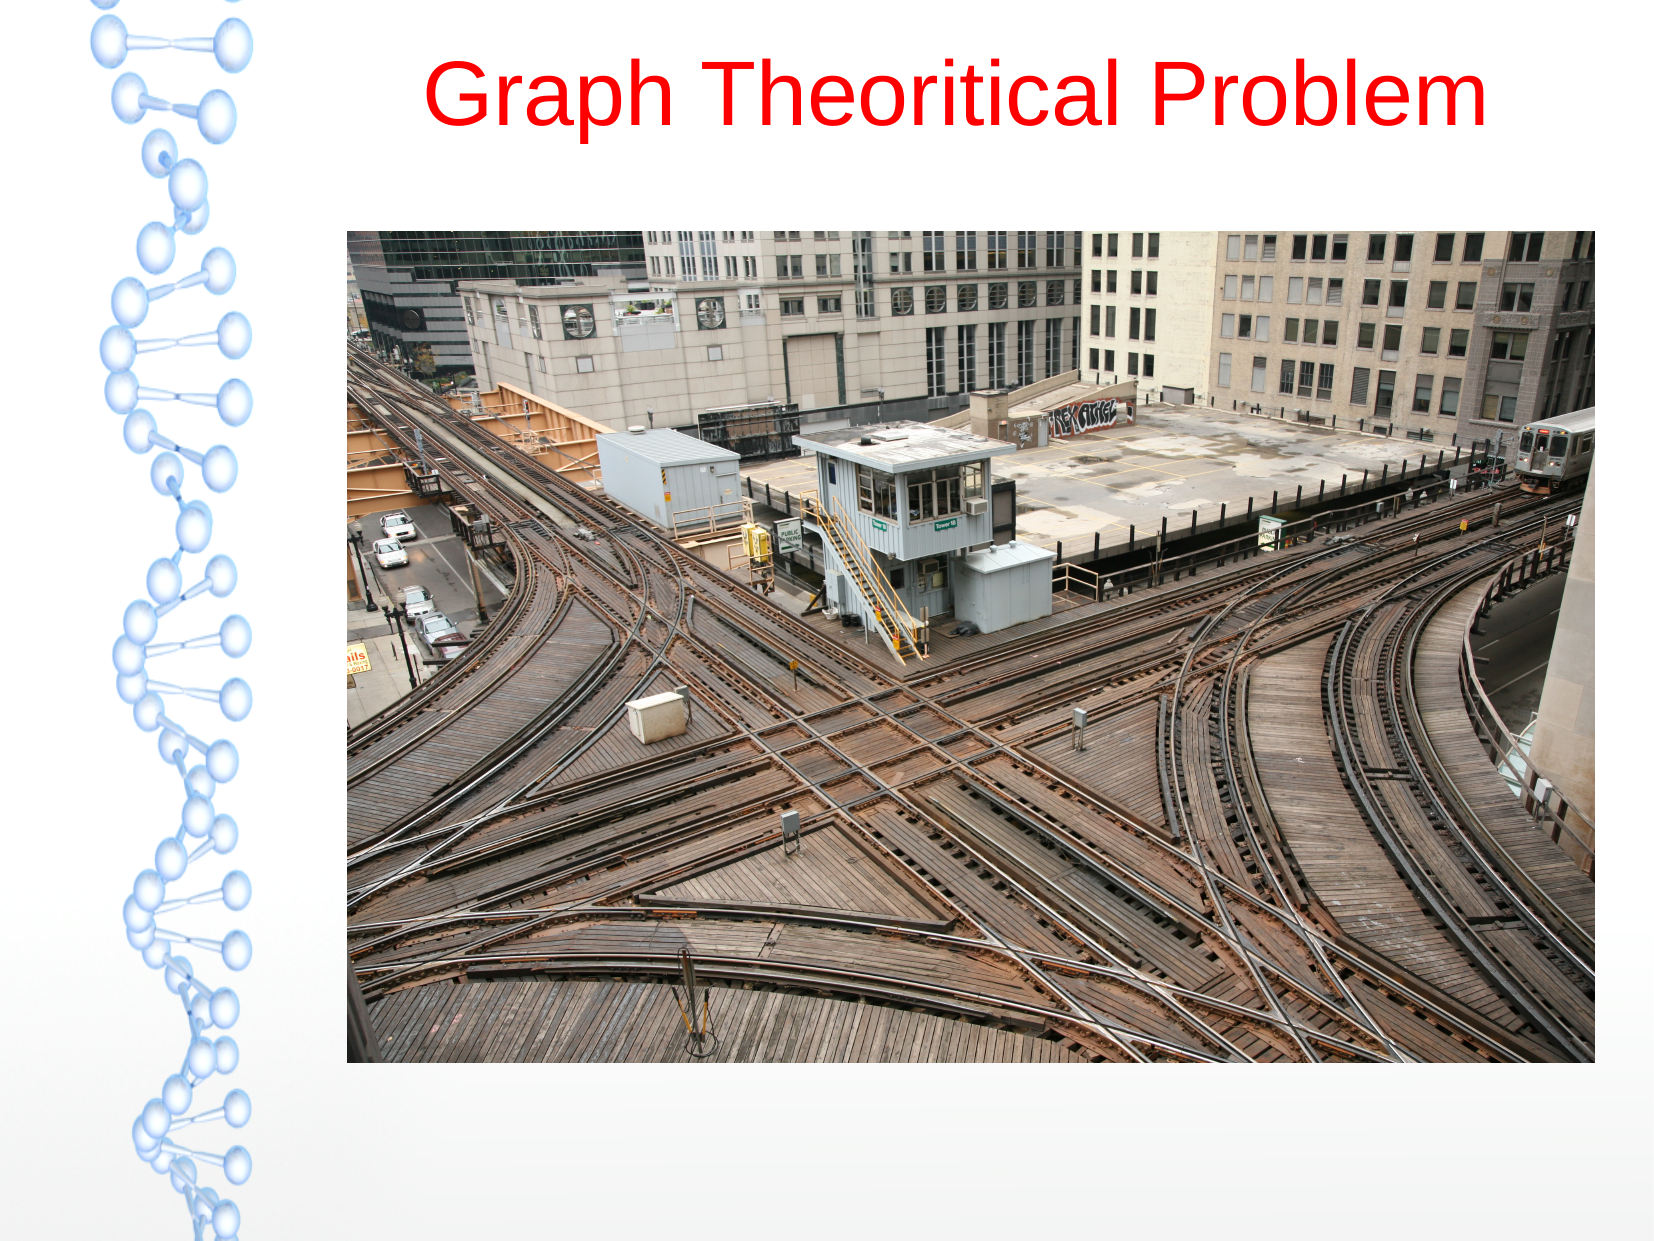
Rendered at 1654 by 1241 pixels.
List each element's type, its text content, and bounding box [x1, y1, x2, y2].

text_box Graph Theoritical Problem [342, 35, 1571, 256]
picture [0, 0, 1654, 1241]
